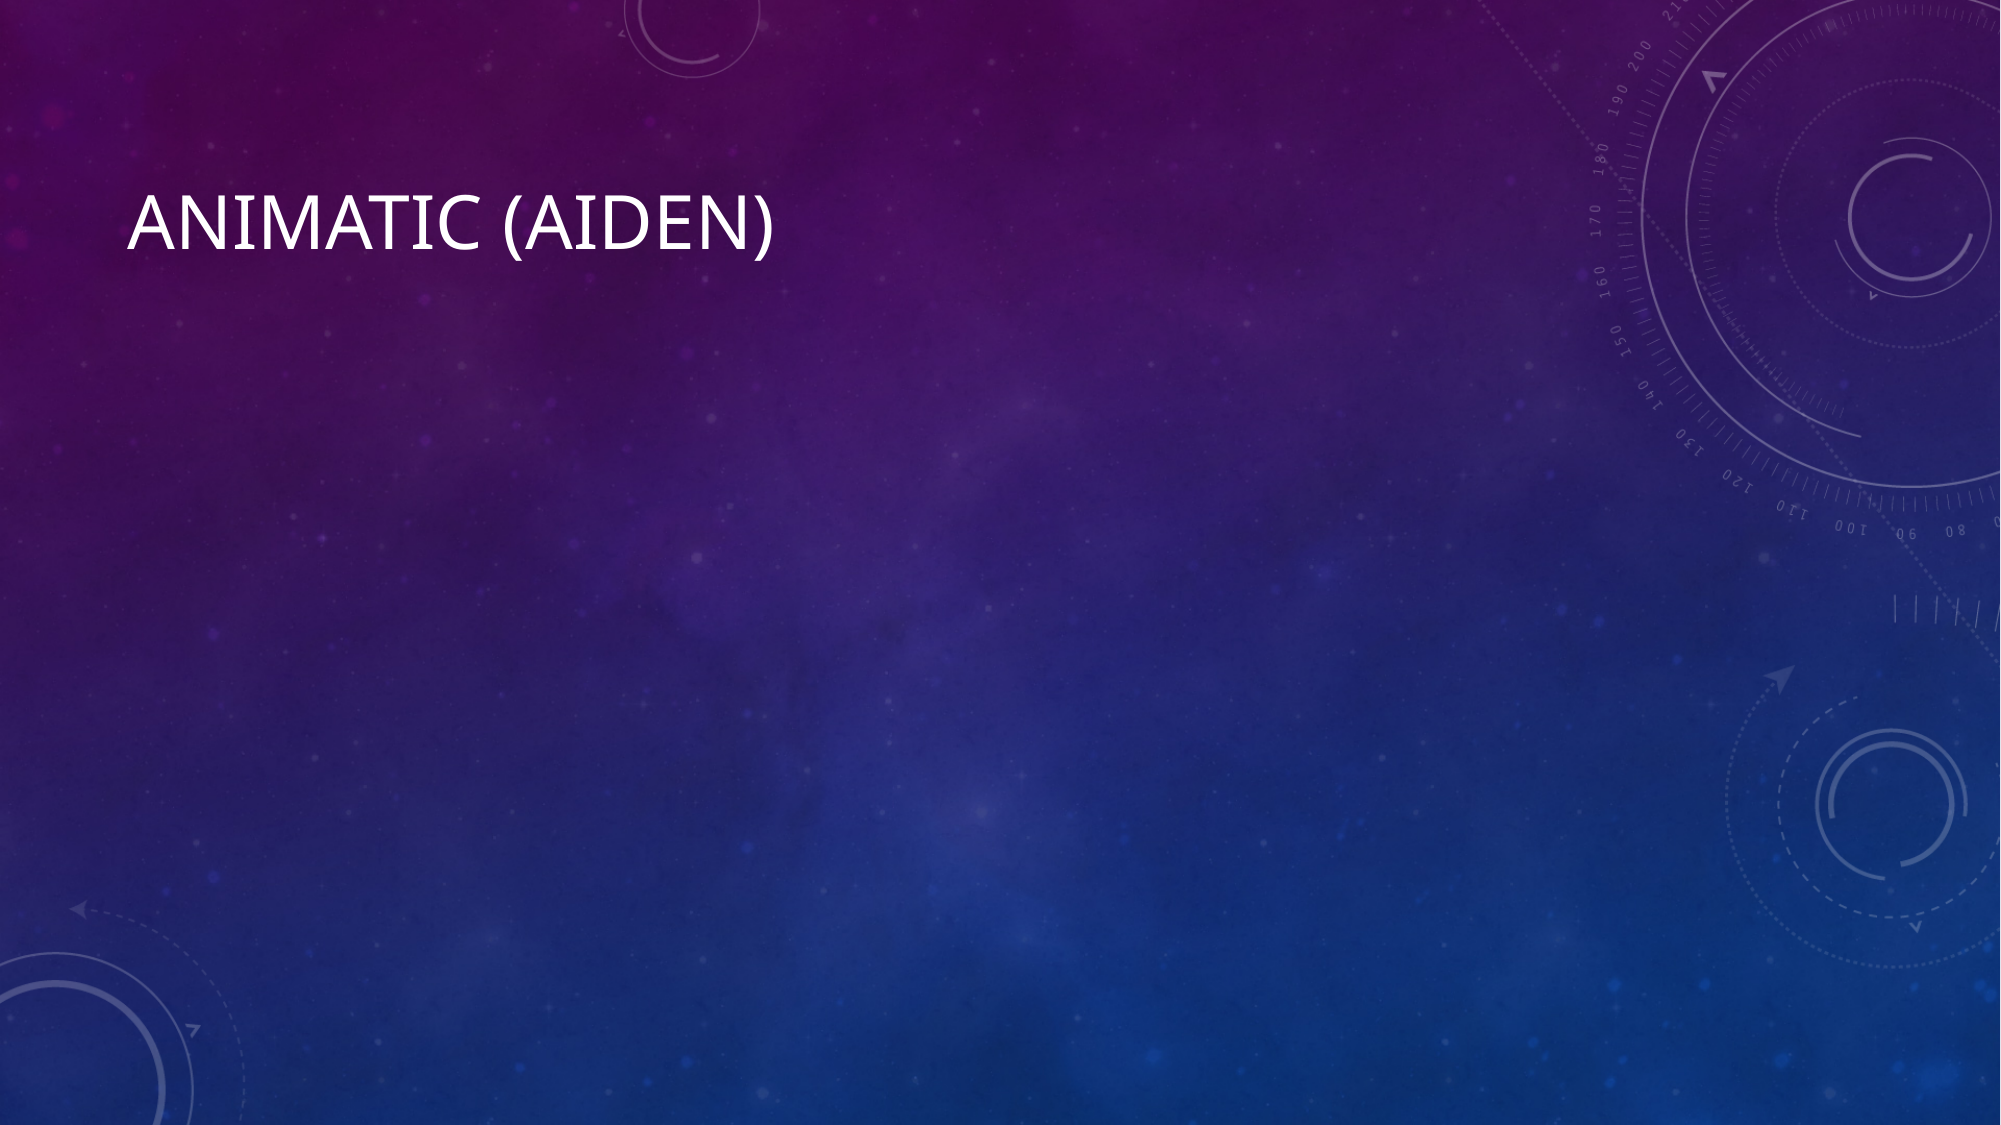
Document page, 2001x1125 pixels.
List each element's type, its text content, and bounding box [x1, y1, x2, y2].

title Animatic (Aiden) [112, 99, 1775, 339]
